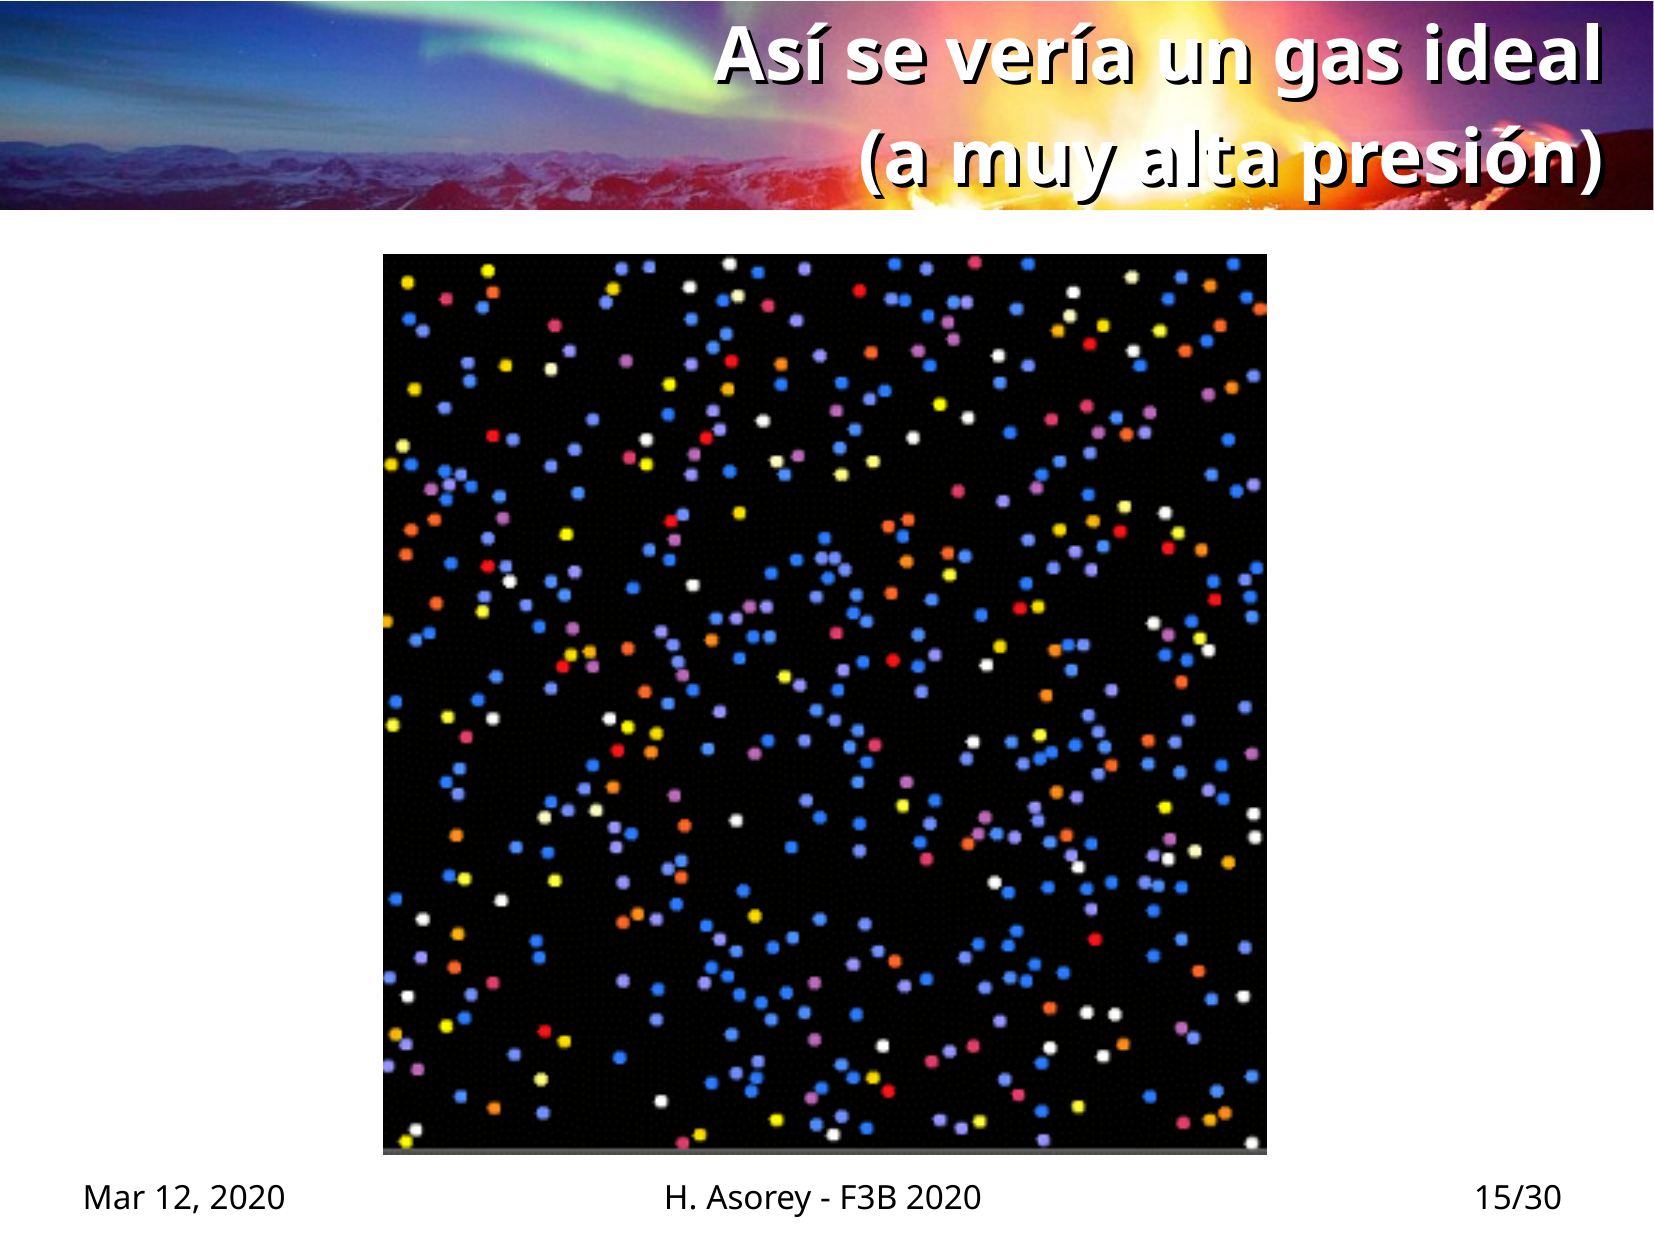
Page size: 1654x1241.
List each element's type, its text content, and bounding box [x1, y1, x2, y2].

picture [383, 254, 1267, 1156]
picture [0, 1, 1654, 210]
title Así se vería un gas ideal (a muy alta presión) [45, 11, 1606, 195]
